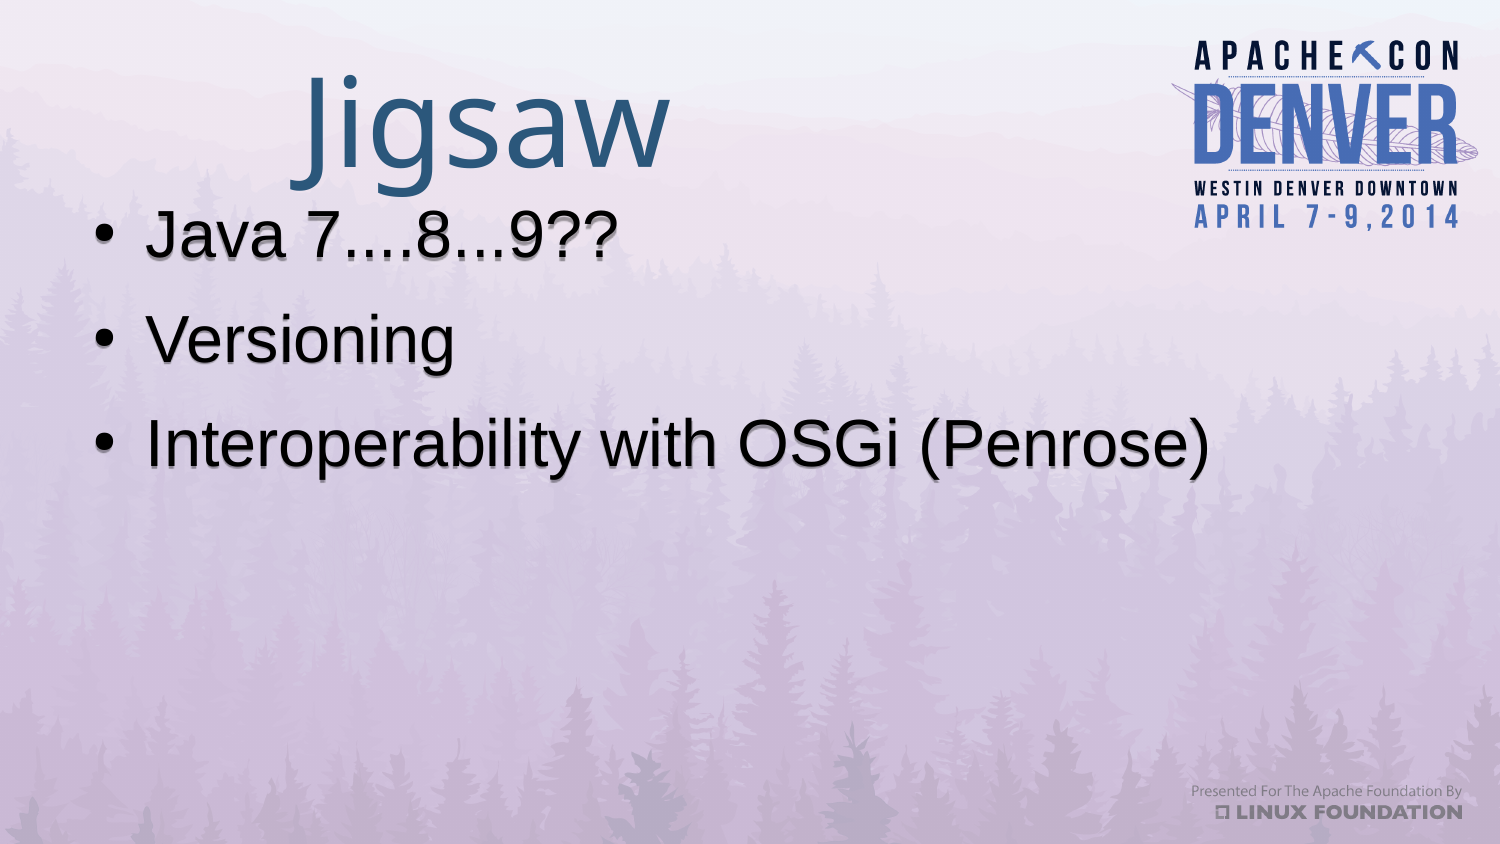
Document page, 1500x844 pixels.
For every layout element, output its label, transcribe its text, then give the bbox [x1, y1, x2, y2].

list Java 7....8...9?? Versioning Interoperability with OSGi (Penrose) [75, 197, 1425, 755]
picture [0, 0, 1500, 844]
text_box Jigsaw [285, 35, 946, 136]
